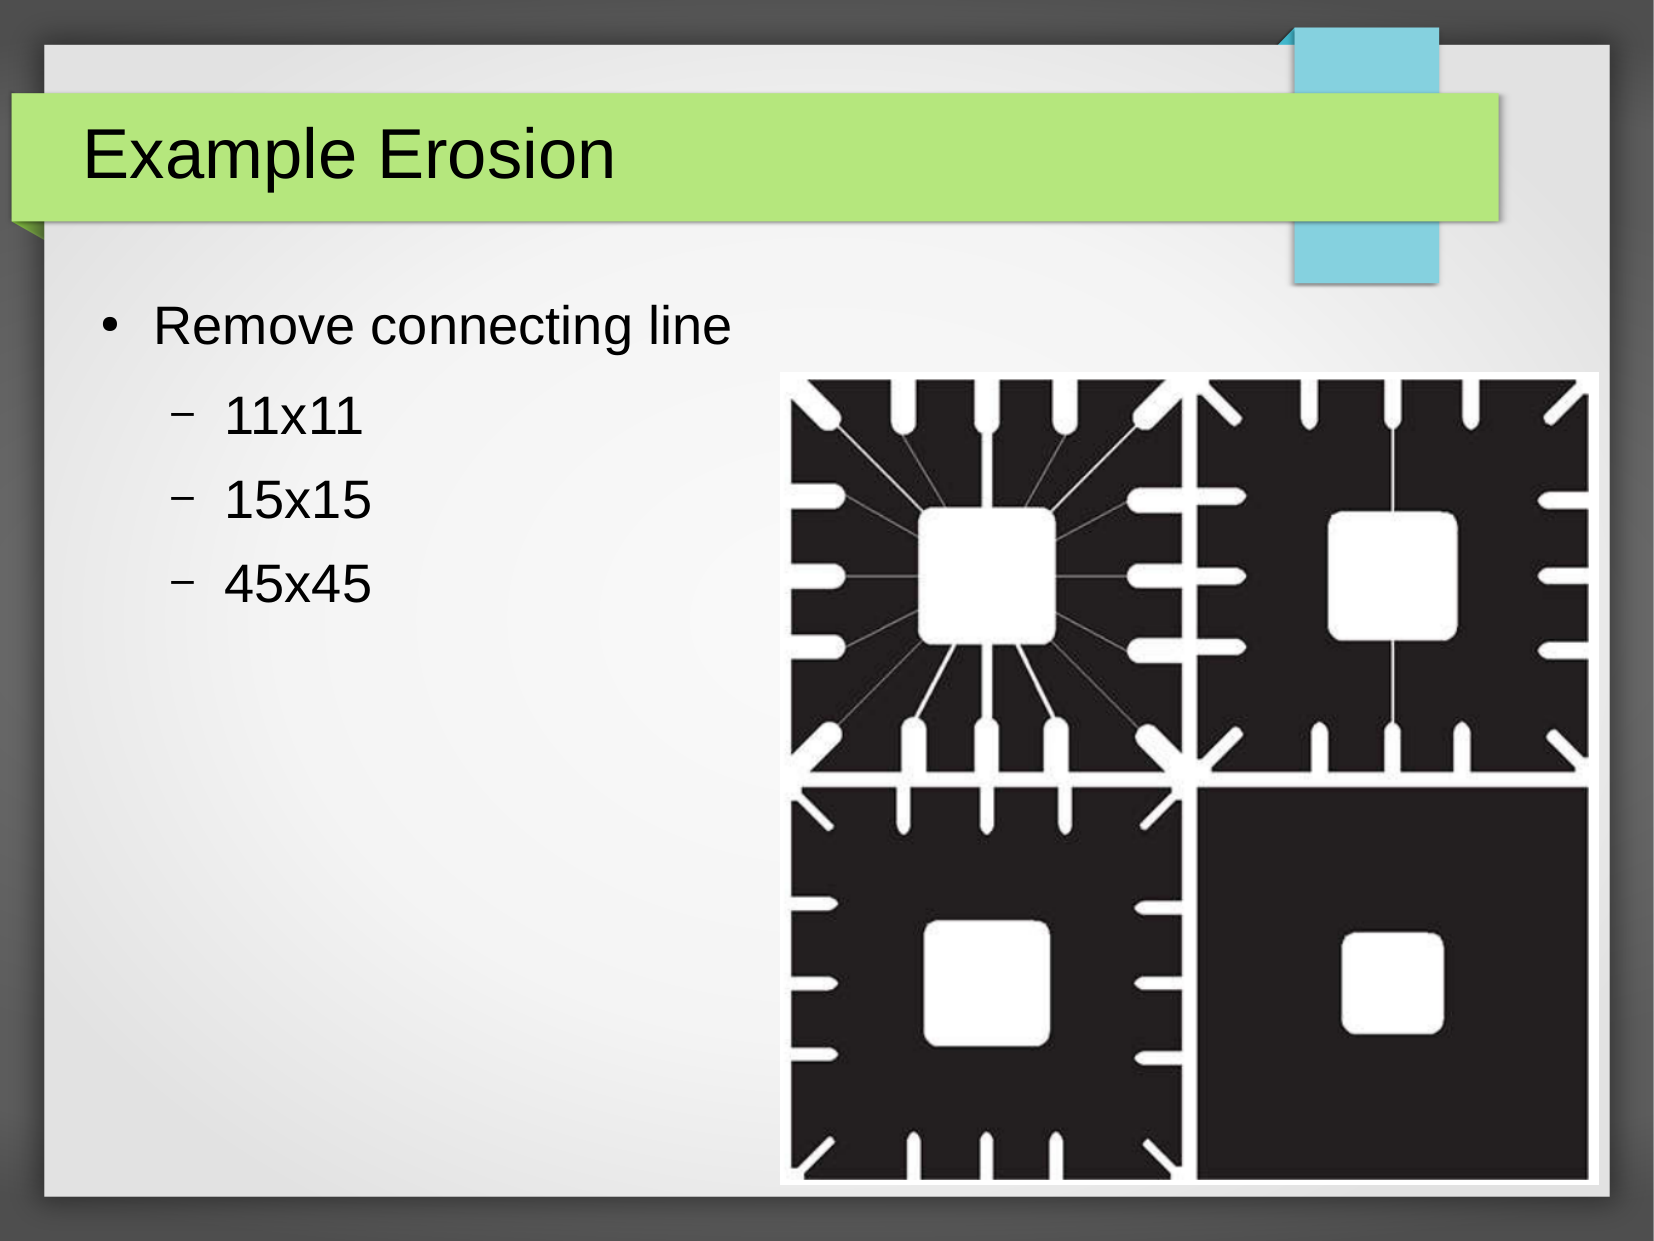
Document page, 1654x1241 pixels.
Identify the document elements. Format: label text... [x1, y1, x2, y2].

list Remove connecting line 11x11 15x15 45x45 [82, 295, 1571, 1015]
picture [0, 0, 1654, 1241]
title Example Erosion [82, 94, 1264, 213]
